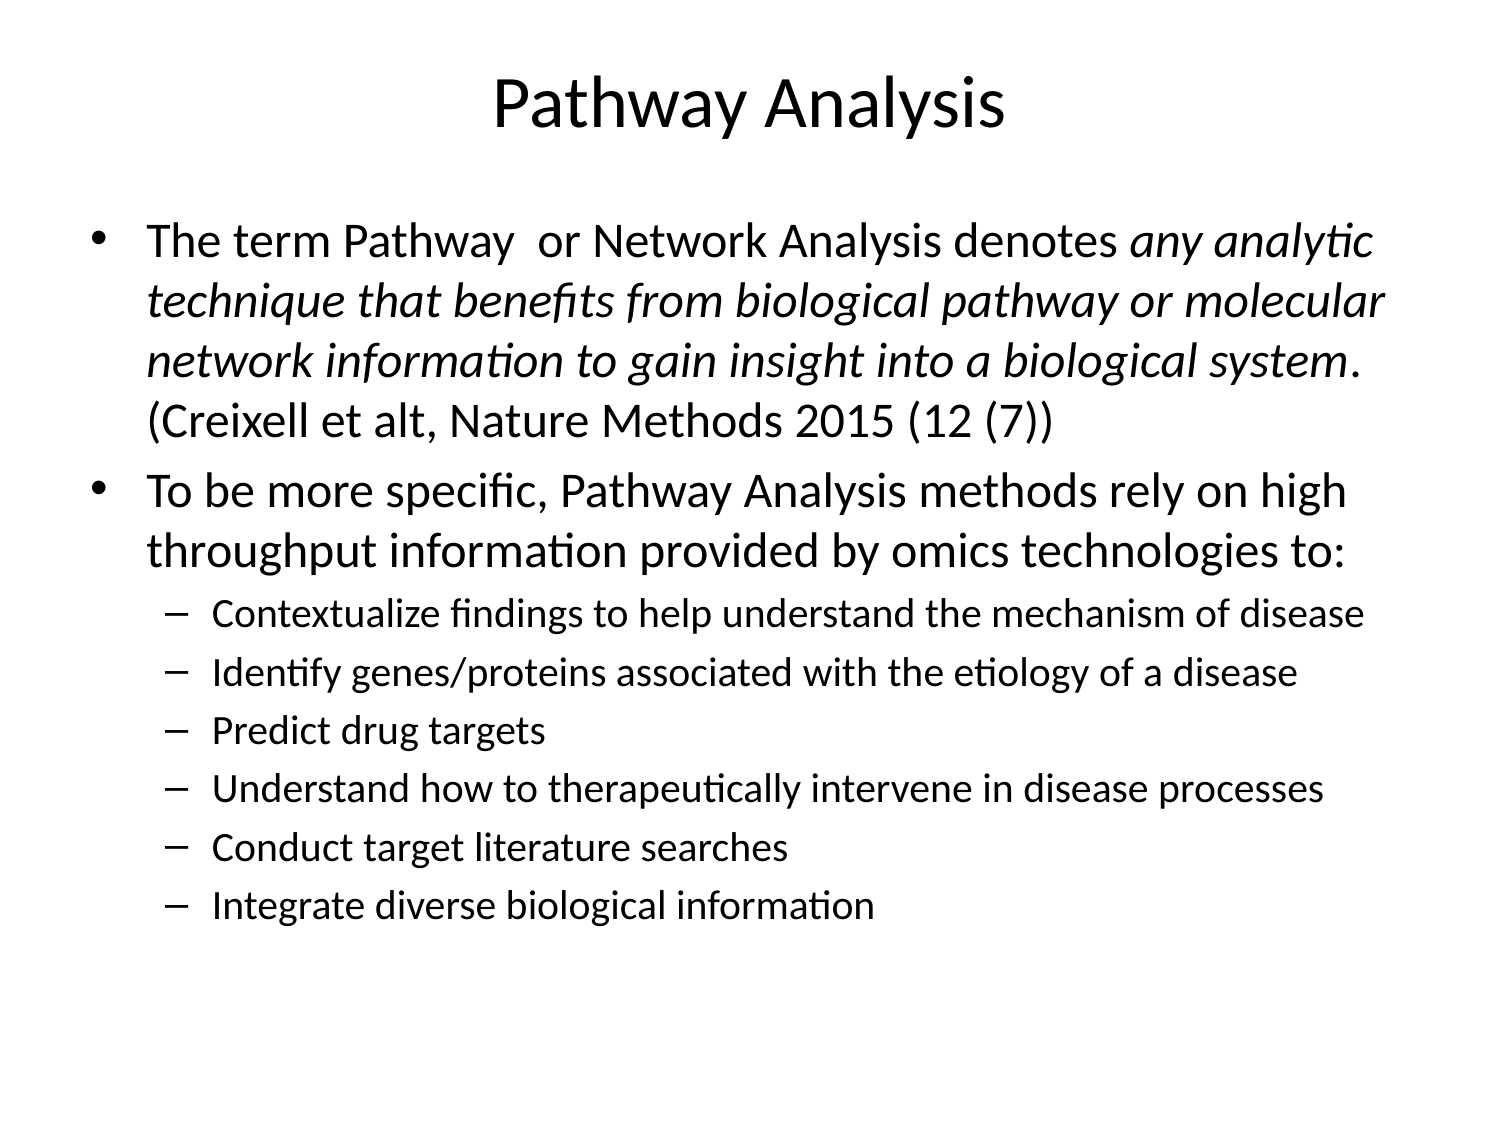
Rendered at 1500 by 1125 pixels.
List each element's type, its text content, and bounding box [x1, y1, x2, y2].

title Pathway Analysis [75, 45, 1425, 150]
list The term Pathway or Network Analysis denotes any analytic technique that benefits from biological pathway or molecular network information to gain insight into a biological system. (Creixell et alt, Nature Methods 2015 (12 (7)) To be more specific, Pathway Analysis methods rely on high throughput information provided by omics technologies to: Contextualize findings to help understand the mechanism of disease Identify genes/proteins associated with the etiology of a disease Predict drug targets Understand how to therapeutically intervene in disease processes Conduct target literature searches Integrate diverse biological information [75, 200, 1425, 1005]
